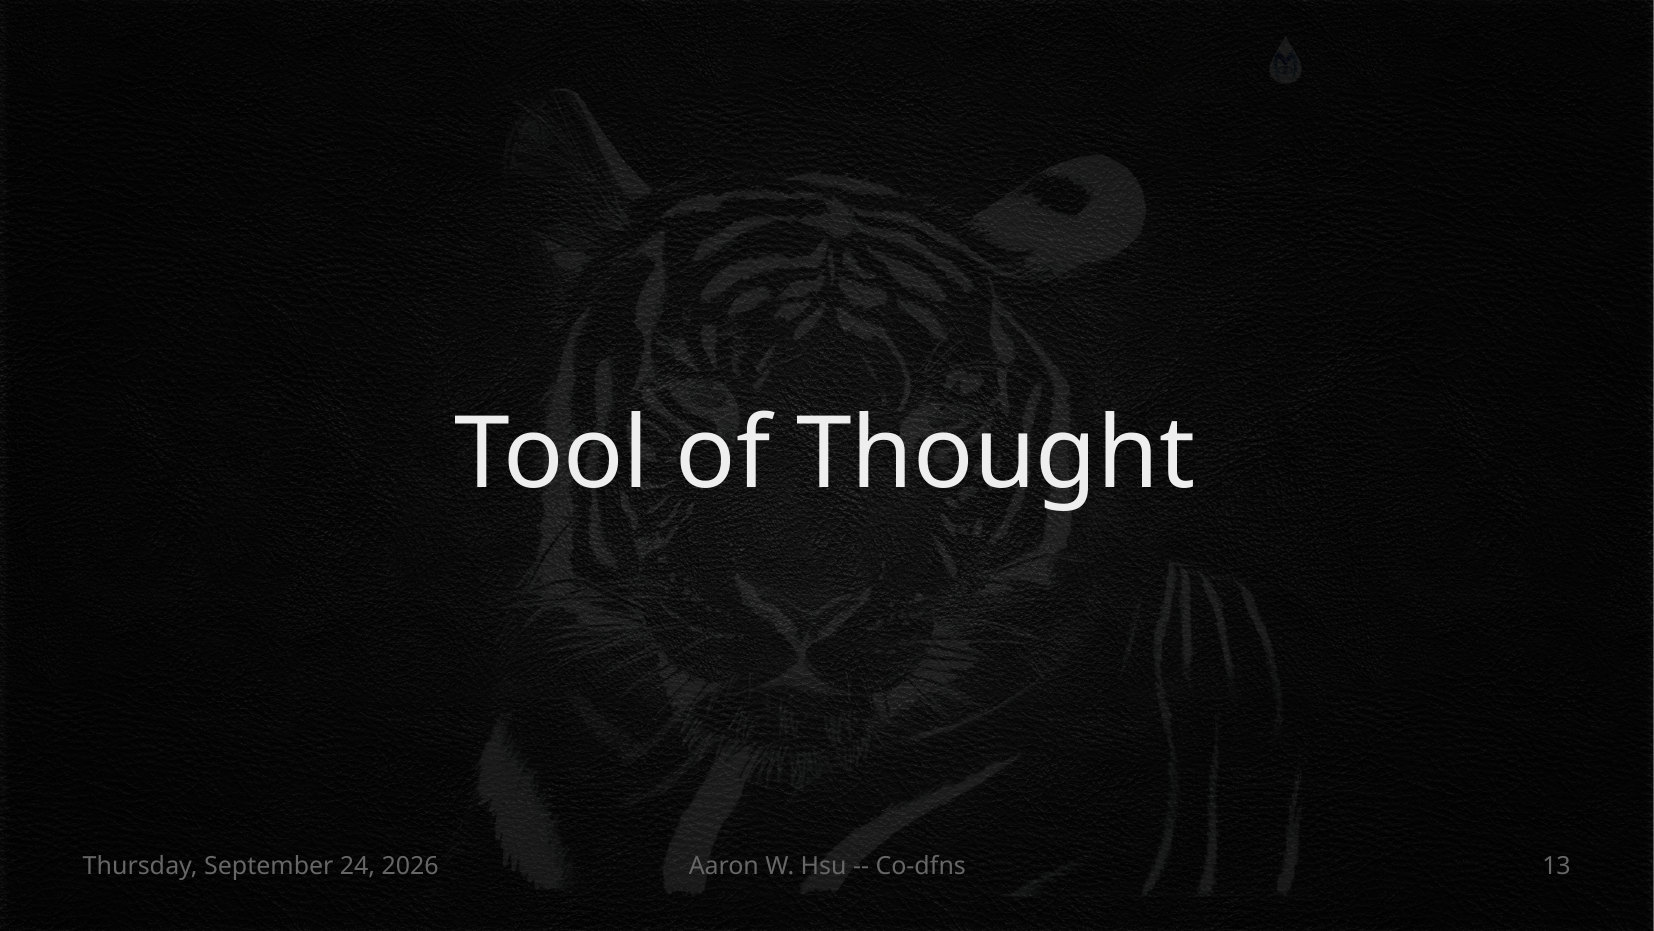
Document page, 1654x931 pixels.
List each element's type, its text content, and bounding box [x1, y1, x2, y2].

text_box Tool of Thought [60, 372, 1591, 523]
picture [0, 0, 1654, 931]
